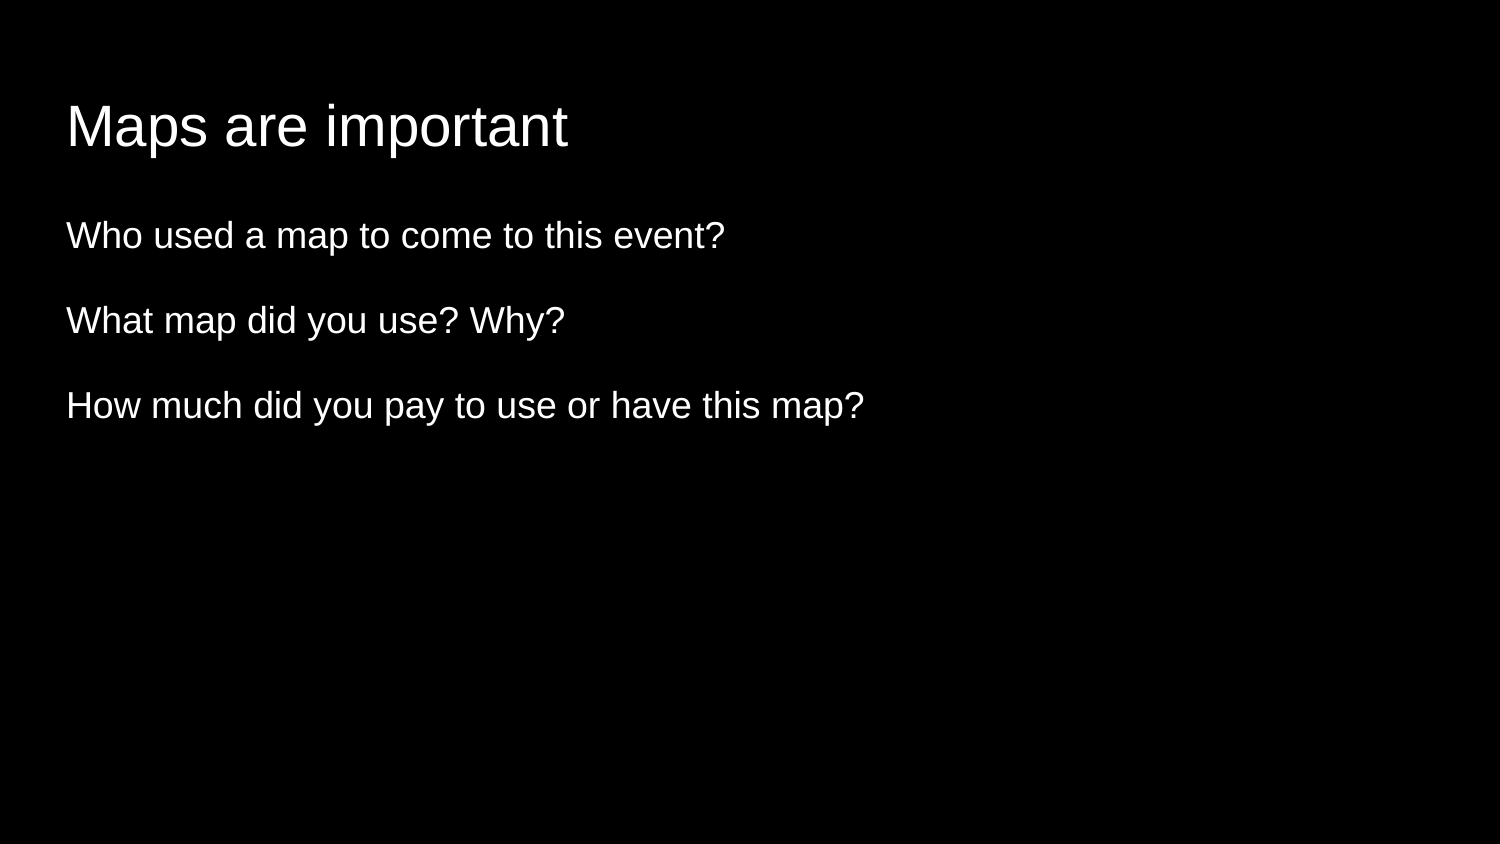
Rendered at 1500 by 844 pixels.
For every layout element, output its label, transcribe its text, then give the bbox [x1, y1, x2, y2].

title Maps are important [51, 72, 1449, 167]
list Who used a map to come to this event? What map did you use? Why? How much did you pay to use or have this map? [51, 189, 1449, 750]
